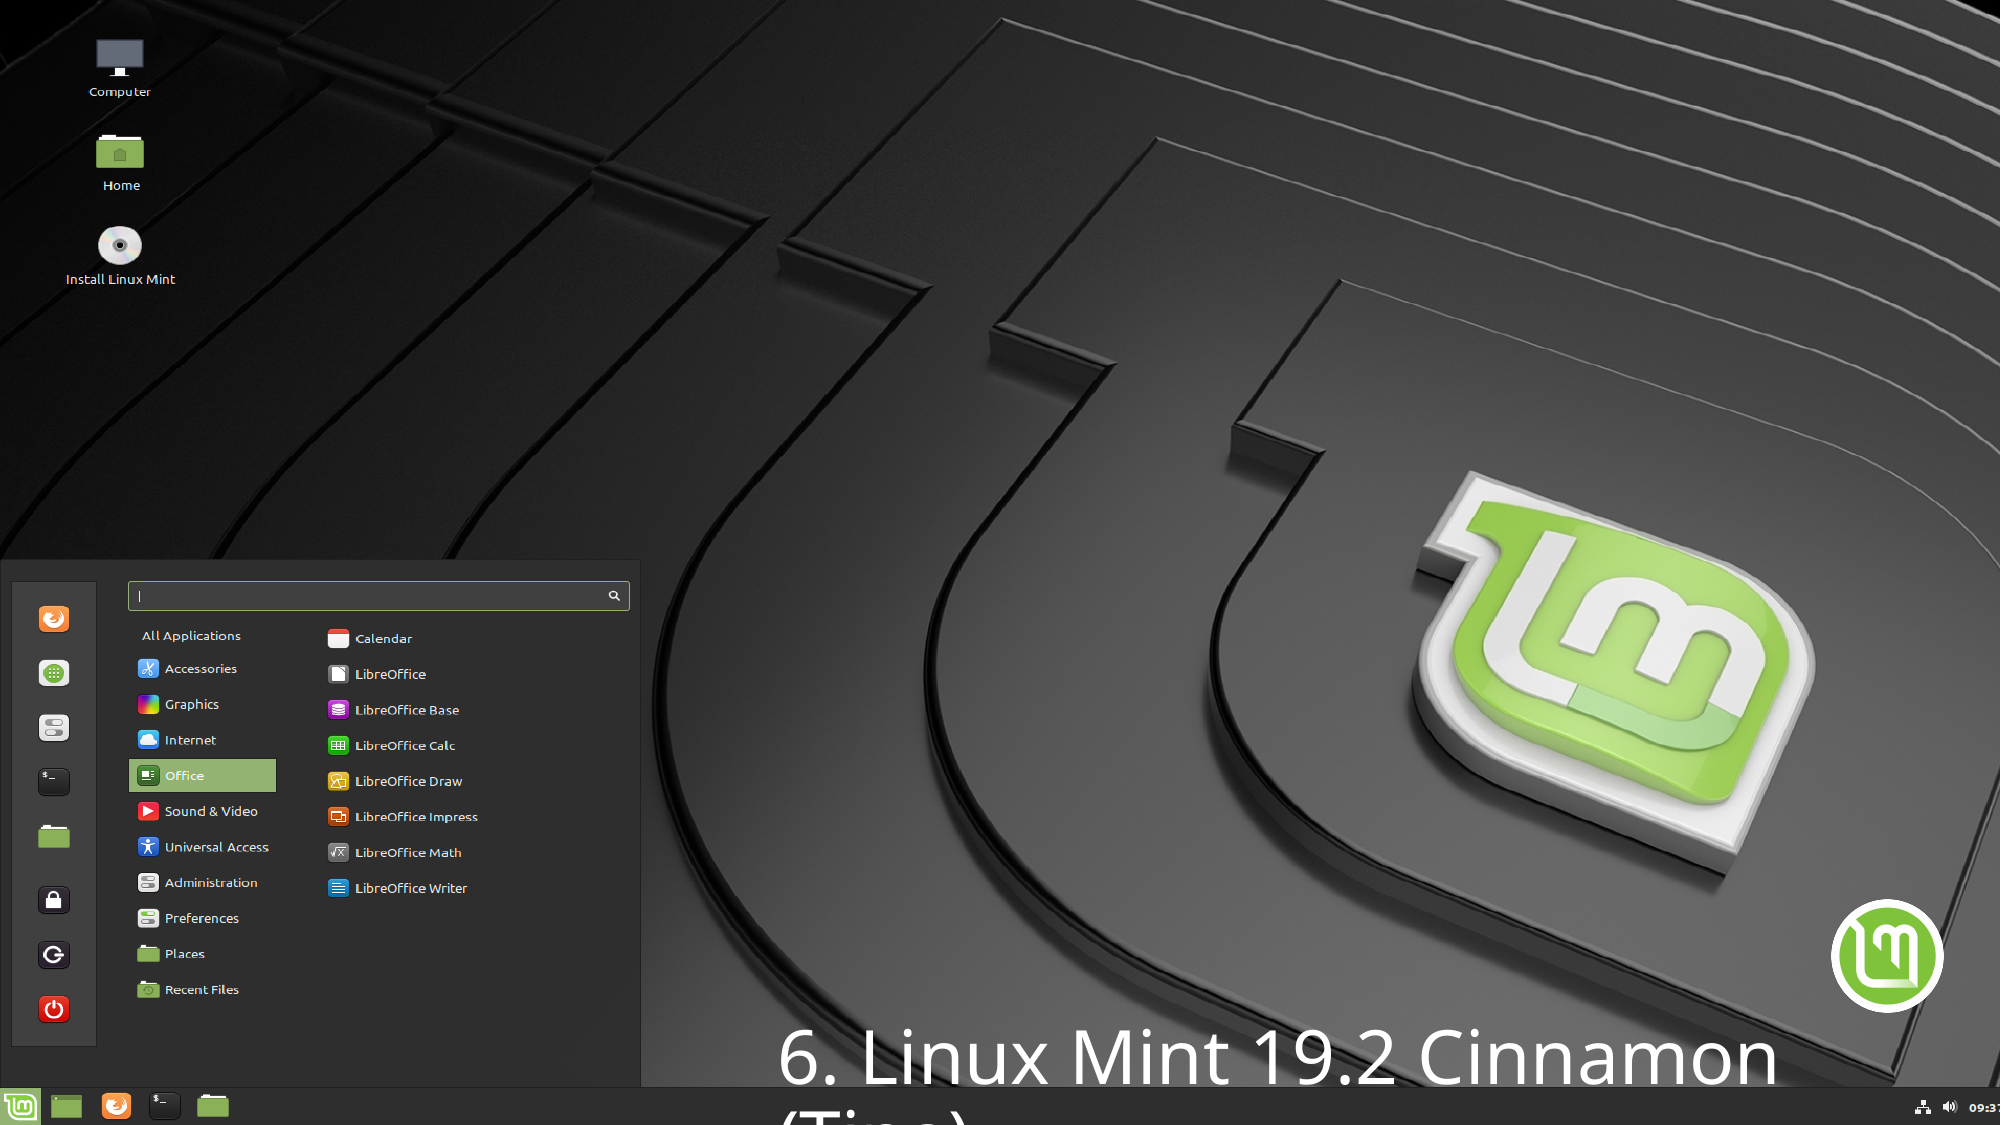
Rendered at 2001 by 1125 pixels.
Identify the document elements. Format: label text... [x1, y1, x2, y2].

title 6. Linux Mint 19.2 Cinnamon (Tina) [777, 1012, 2000, 1125]
picture [0, 0, 2000, 1125]
